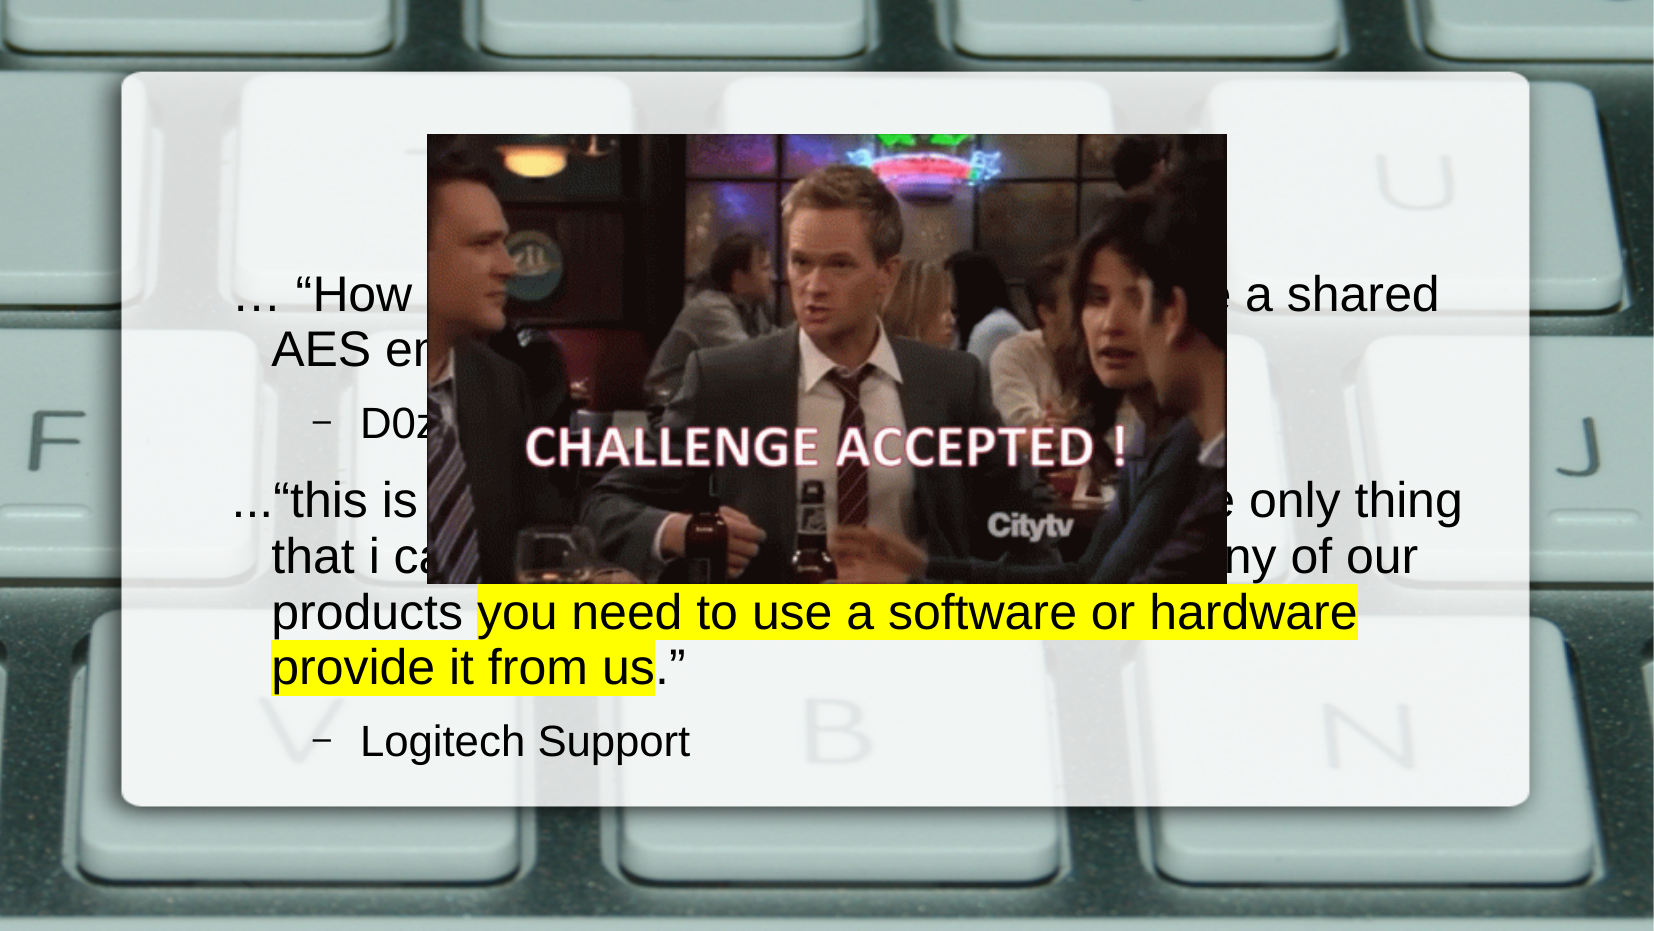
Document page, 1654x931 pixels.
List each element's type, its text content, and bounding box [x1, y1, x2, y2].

list … “How do a device and a receiver negotiate a shared AES encryption key?” D0zer [1227, 265, 1506, 449]
list … “How do a device and a receiver negotiate a shared AES encryption key?” D0zer [147, 265, 427, 449]
list ...“this is a LOGITECH pivate information, the only thing that i can tell you is that if you wanna use any of our products you need to use a software or hardware provide it from us.” Logitech Support [147, 472, 1506, 805]
title Lets Ask Support [135, 88, 1506, 244]
picture [0, 0, 1654, 931]
